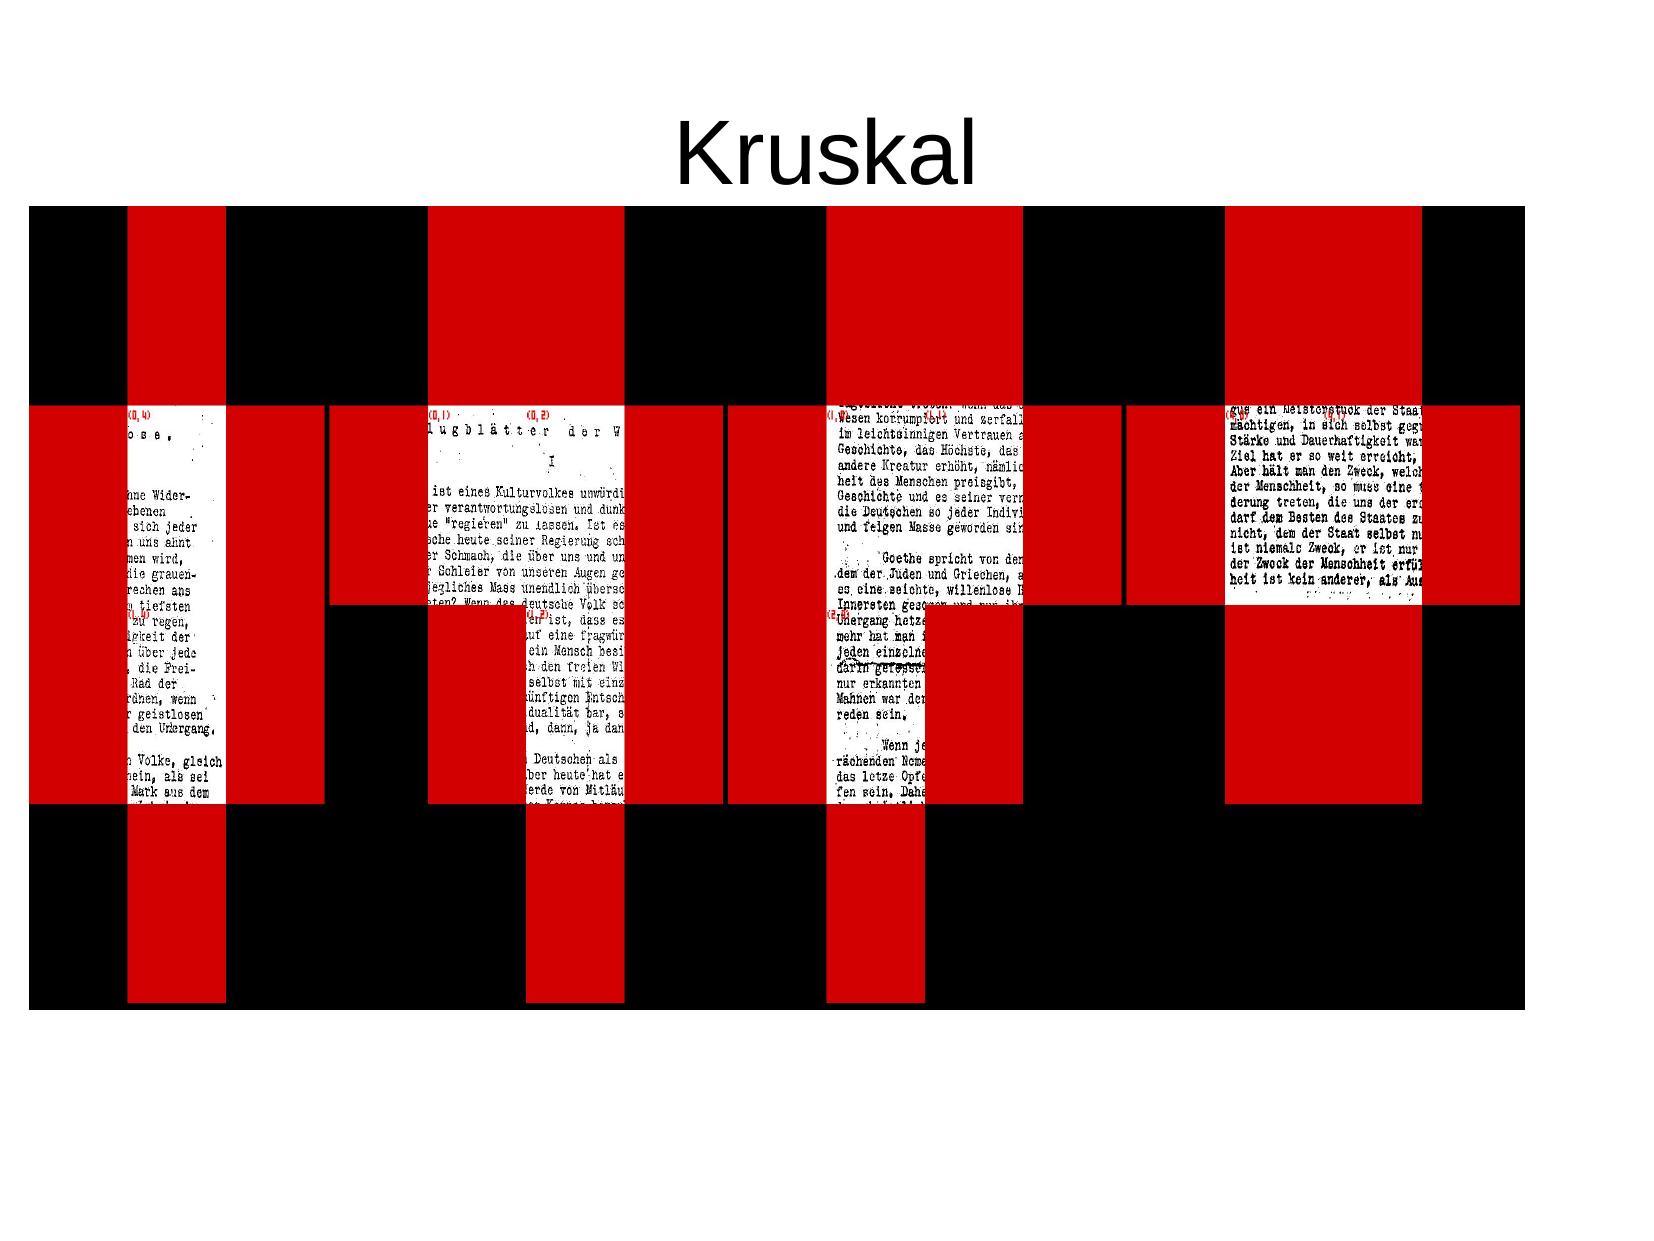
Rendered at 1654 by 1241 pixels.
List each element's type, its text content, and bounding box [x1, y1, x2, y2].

title Kruskal [82, 49, 1571, 257]
picture [29, 206, 1525, 1010]
